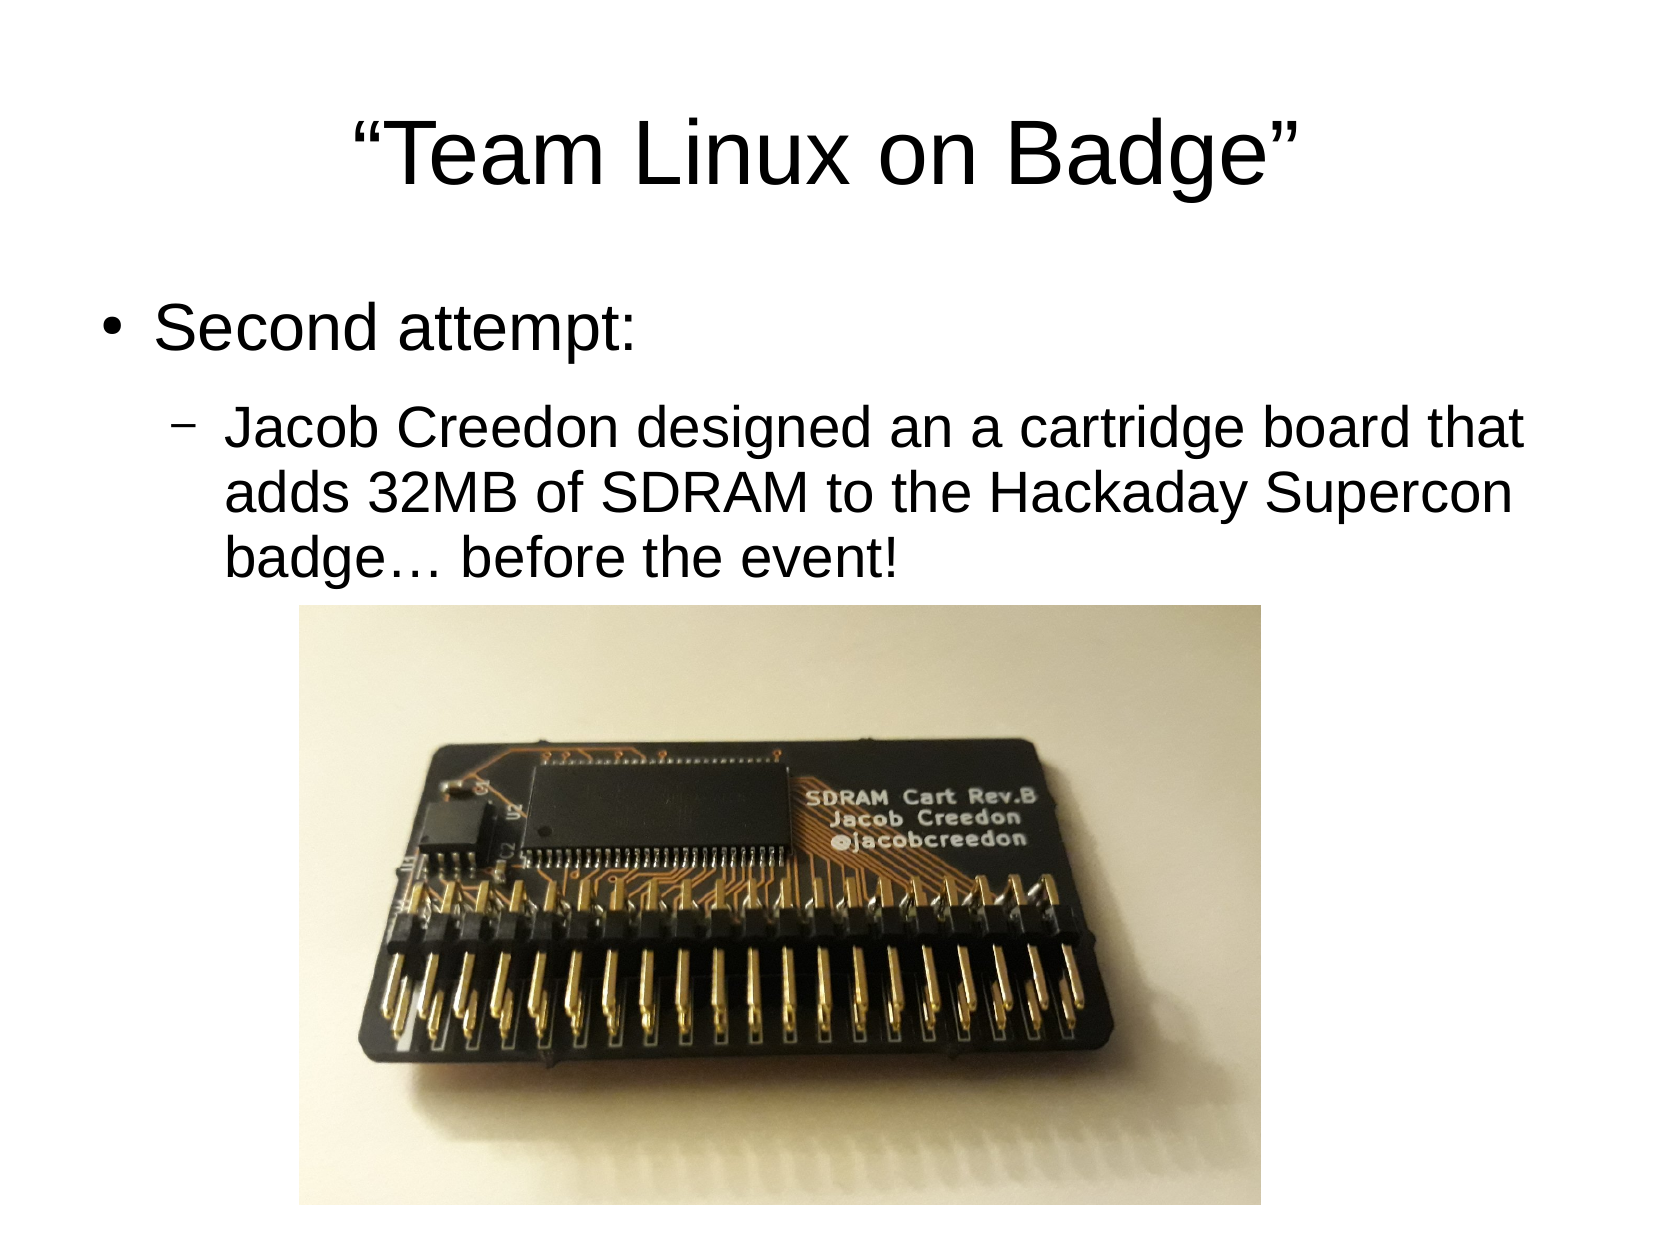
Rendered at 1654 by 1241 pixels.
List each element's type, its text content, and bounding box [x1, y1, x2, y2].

list Second attempt: Jacob Creedon designed an a cartridge board that adds 32MB of SDRAM to the Hackaday Supercon badge… before the event! [82, 290, 1571, 1010]
picture [299, 605, 1261, 1205]
title “Team Linux on Badge” [82, 49, 1571, 257]
